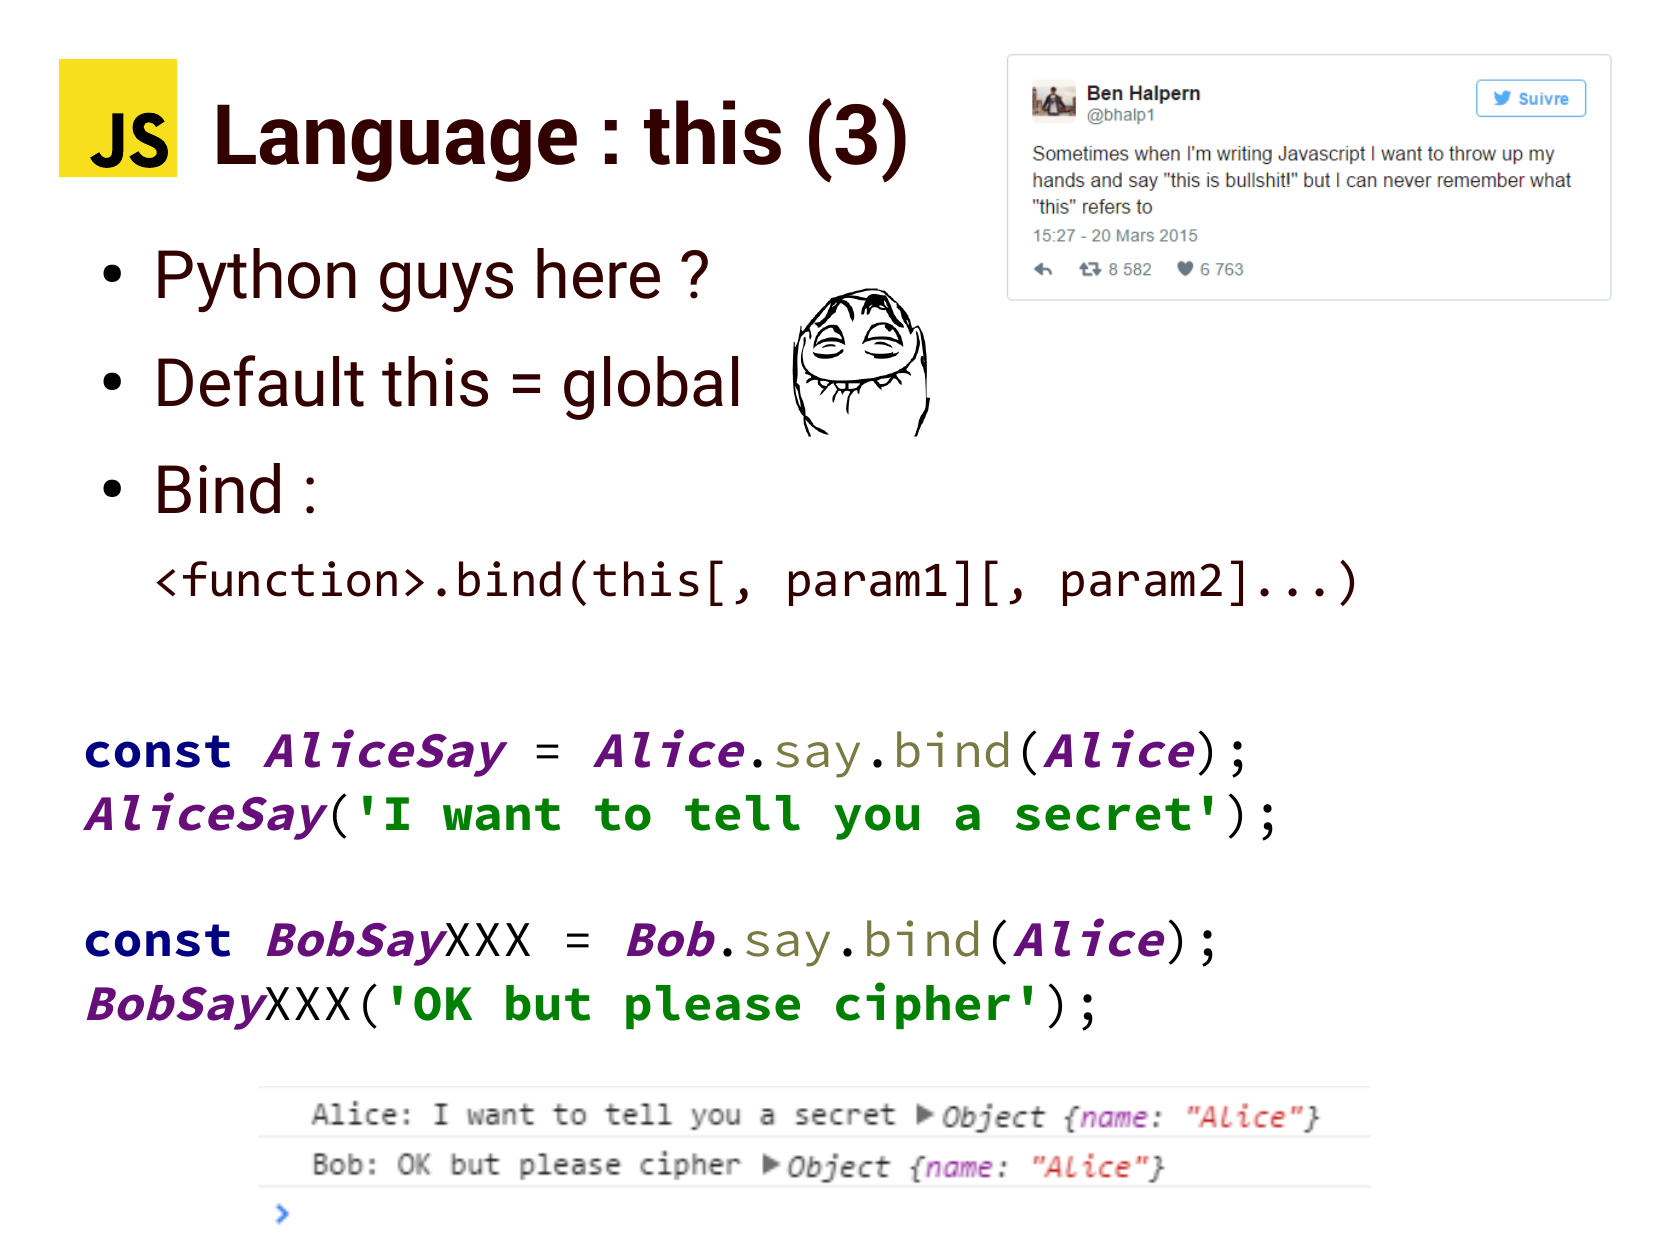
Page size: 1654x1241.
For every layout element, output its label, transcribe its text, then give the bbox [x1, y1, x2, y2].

title Language : this (3) [194, 72, 1001, 201]
list Python guys here ? Default this = global Bind : <function>.bind(this[, param1][, param2]...) const AliceSay = Alice.say.bind(Alice); AliceSay('I want to tell you a secret'); const BobSayXXX = Bob.say.bind(Alice); BobSayXXX('OK but please cipher'); [82, 236, 1571, 1167]
picture [791, 47, 1619, 438]
picture [258, 1086, 1371, 1241]
